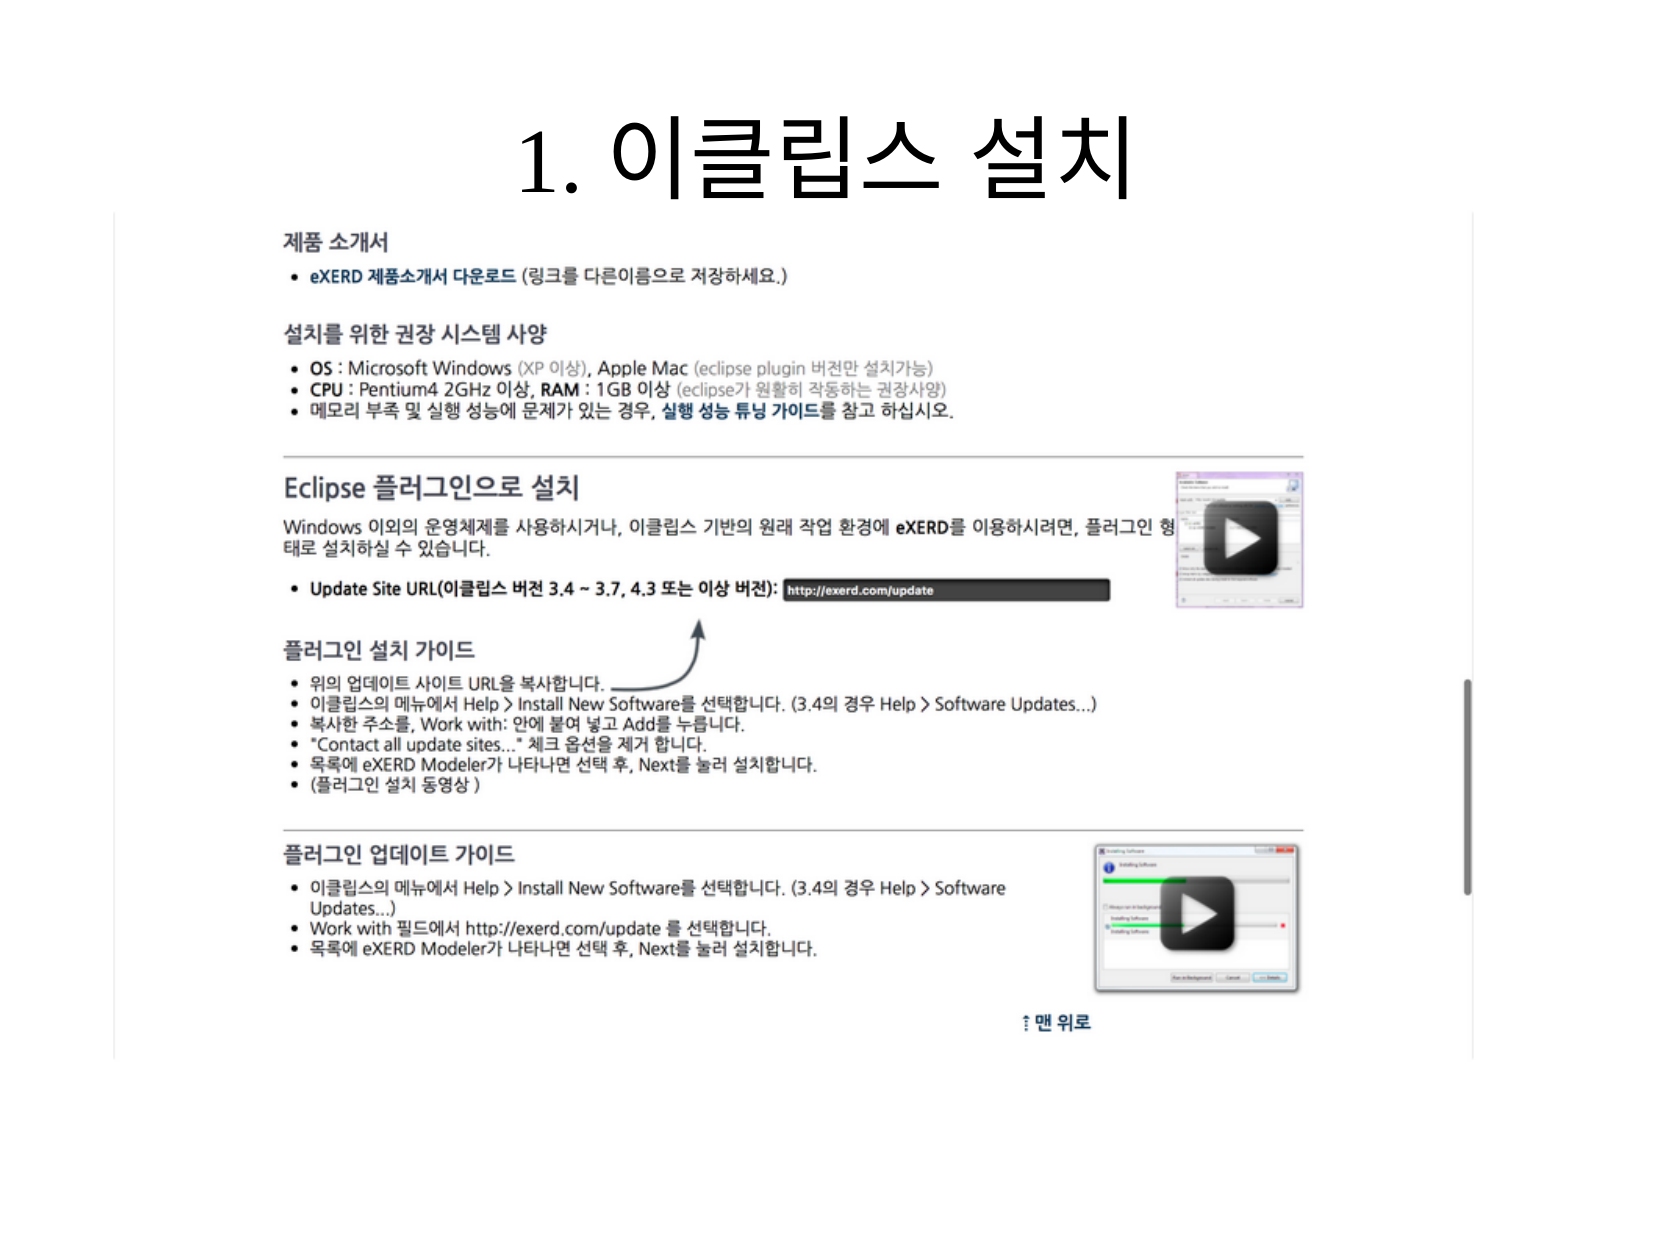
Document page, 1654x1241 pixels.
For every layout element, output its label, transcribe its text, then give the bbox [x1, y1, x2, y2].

picture [112, 209, 1477, 1063]
title 1. 이클립스 설치 [82, 49, 1571, 257]
